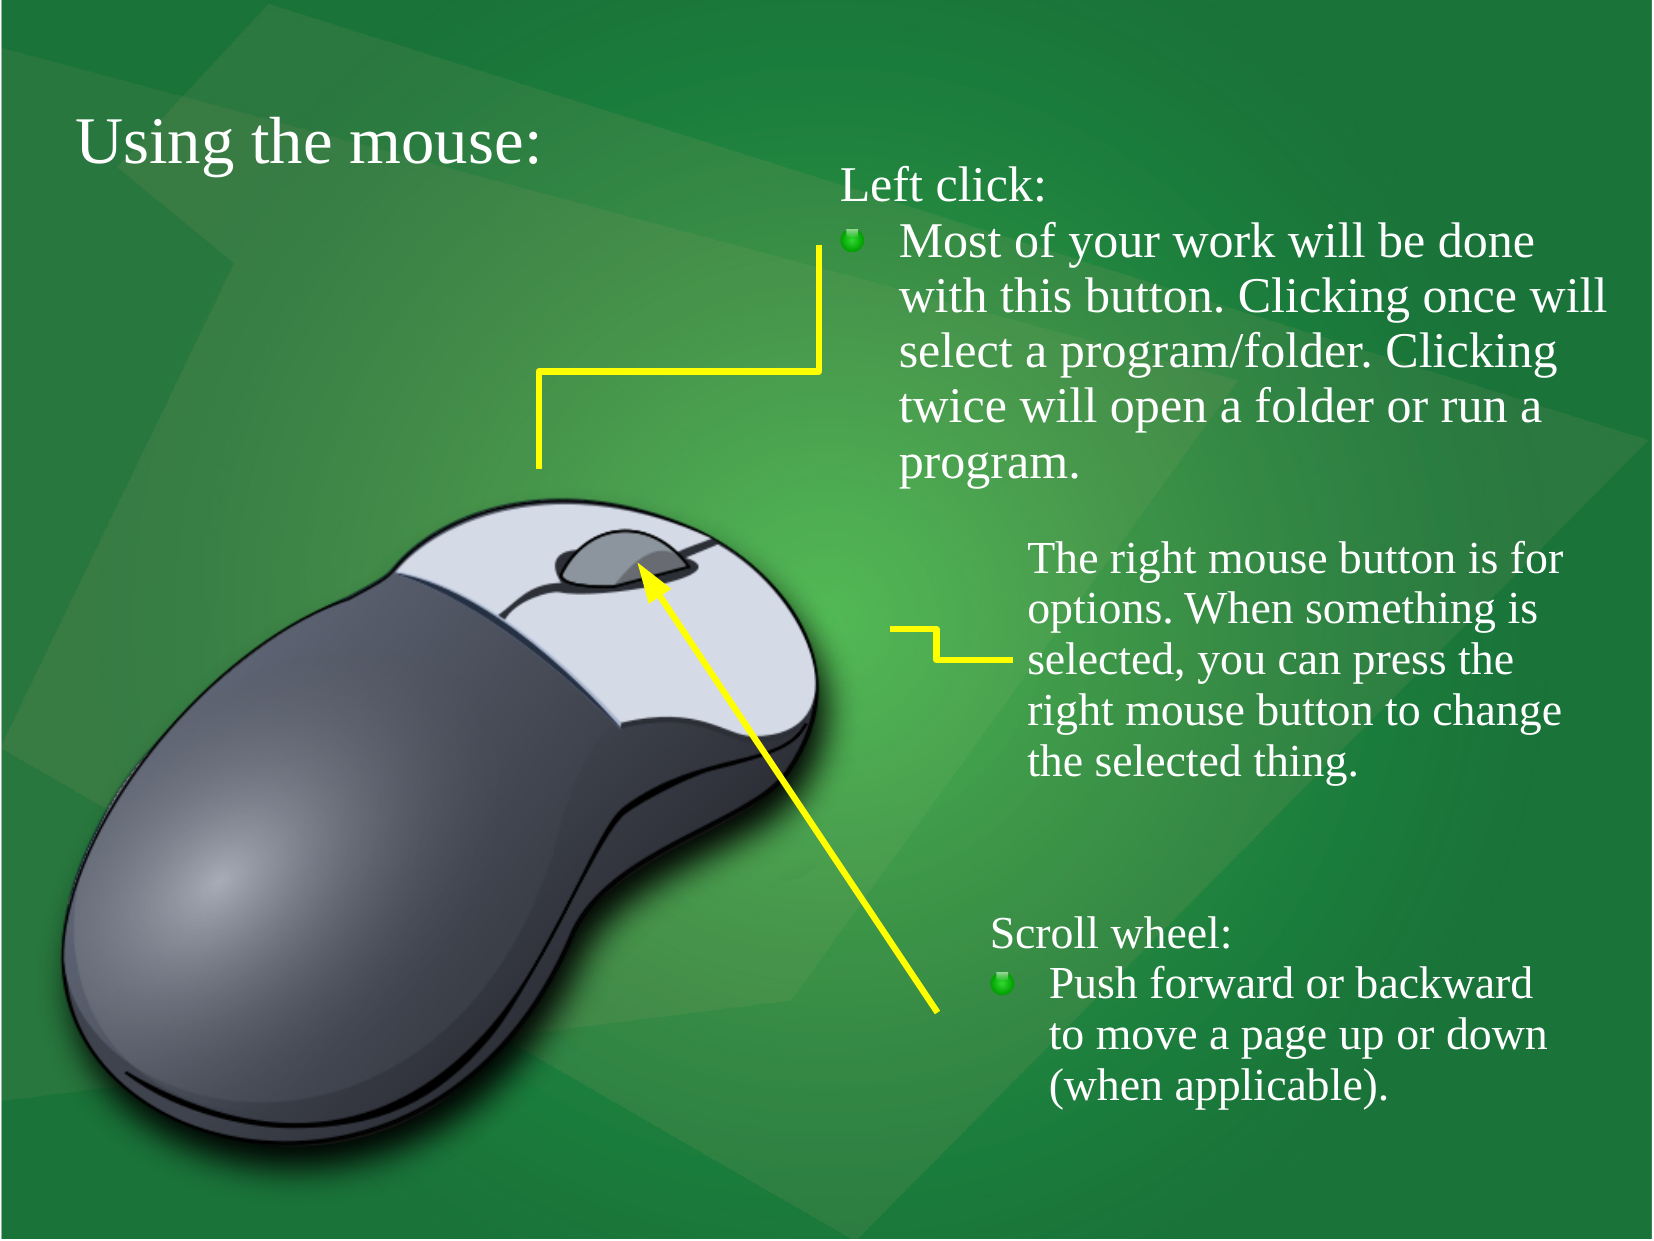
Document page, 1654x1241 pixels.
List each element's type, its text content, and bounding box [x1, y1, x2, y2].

title Using the mouse: [75, 37, 1564, 245]
picture [0, 0, 1652, 1241]
text_box Left click: Most of your work will be done with this button. Clicking once will select a program/folder. Clicking twice will open a folder or run a program. [825, 150, 1651, 542]
text_box The right mouse button is for options. When something is selected, you can press the right mouse button to change the selected thing. [1012, 525, 1613, 795]
text_box Scroll wheel: Push forward or backward to move a page up or down (when applicable). [975, 900, 1576, 1119]
